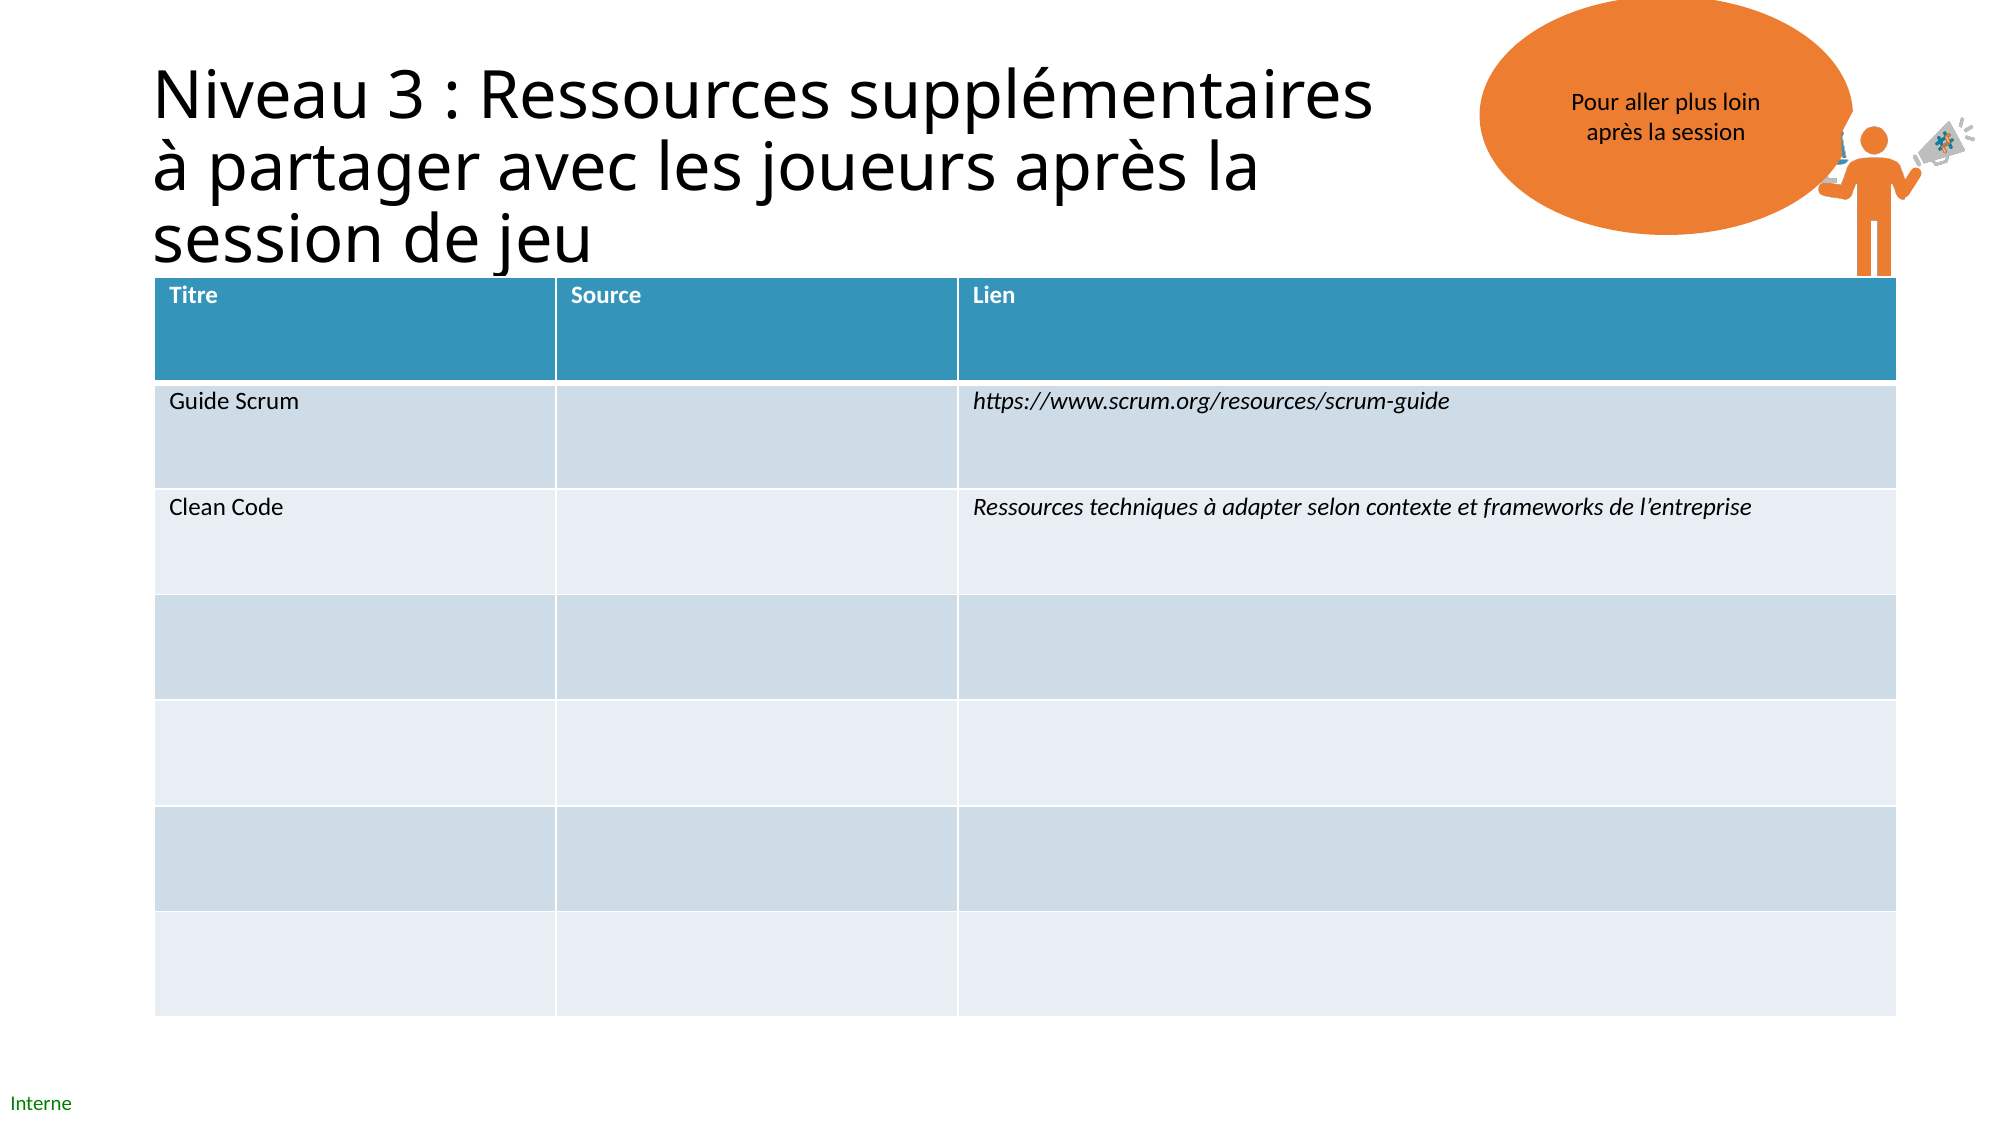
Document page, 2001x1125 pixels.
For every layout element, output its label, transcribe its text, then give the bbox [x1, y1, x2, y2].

table_cell [155, 701, 555, 805]
table_cell [959, 912, 1896, 1016]
table_cell https://www.scrum.org/resources/scrum-guide [959, 386, 1896, 488]
table_cell [155, 807, 555, 911]
table_header Titre [155, 278, 555, 380]
table_cell [959, 807, 1896, 911]
text_box [1898, 167, 1922, 198]
text_box Pour aller plus loin après la session [1479, 0, 1853, 235]
title Niveau 3 : Ressources supplémentaires à partager avec les joueurs après la session de jeu [137, 59, 1405, 278]
table_cell [557, 386, 957, 488]
table_cell [557, 807, 957, 911]
table_cell Guide Scrum [155, 386, 555, 488]
table_cell [557, 595, 957, 699]
table_cell [155, 912, 555, 1016]
table_header Source [557, 278, 957, 380]
table_header Lien [959, 278, 1896, 380]
table_cell [155, 595, 555, 699]
picture [1793, 102, 1981, 288]
table_cell Ressources techniques à adapter selon contexte et frameworks de l’entreprise [959, 490, 1896, 594]
table_cell [557, 490, 957, 594]
table_cell [557, 912, 957, 1016]
table_cell [959, 595, 1896, 699]
table_cell Clean Code [155, 490, 555, 594]
table_cell [557, 701, 957, 805]
table_cell [959, 701, 1896, 805]
